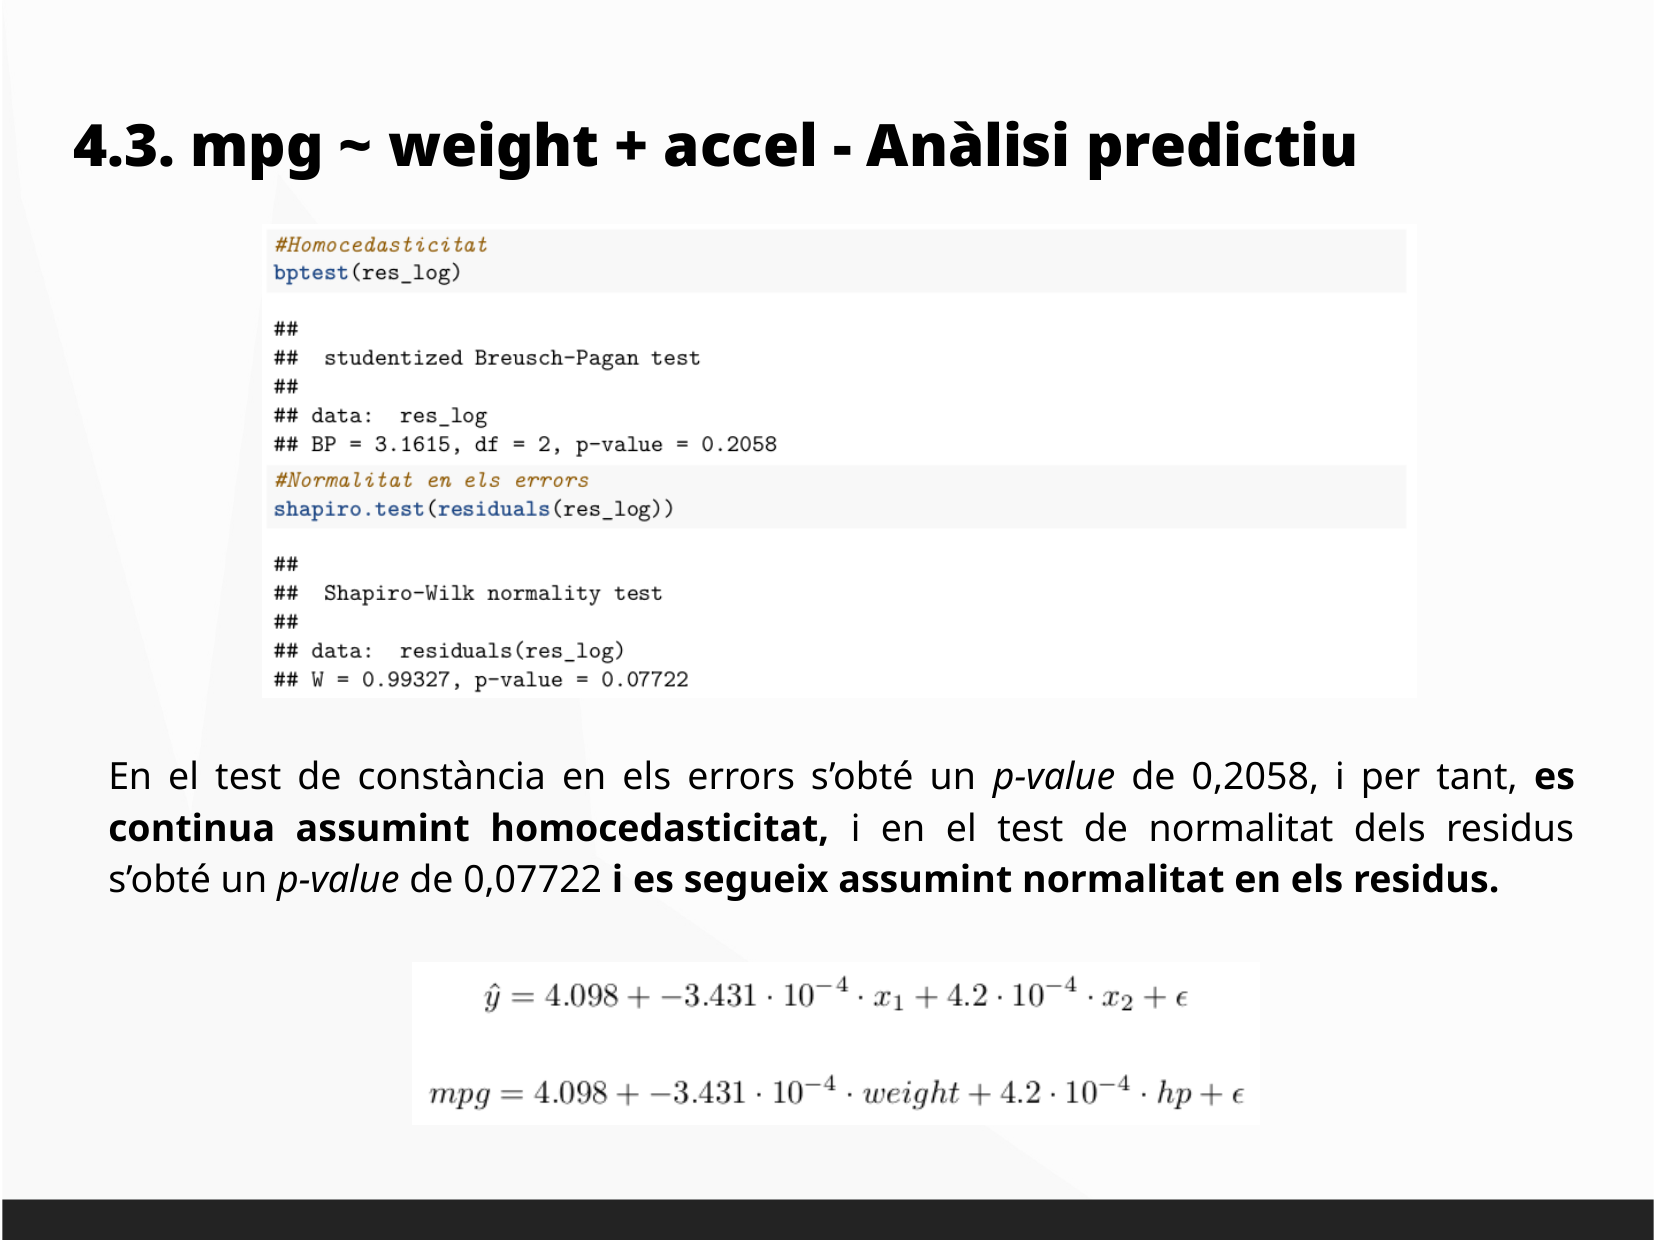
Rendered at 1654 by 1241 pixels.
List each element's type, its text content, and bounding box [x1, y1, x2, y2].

picture [2, 0, 1654, 1241]
list En el test de constància en els errors s’obté un p-value de 0,2058, i per tant, es continua assumint homocedasticitat, i en el test de normalitat dels residus s’obté un p-value de 0,07722 i es segueix assumint normalitat en els residus. [37, 750, 1576, 932]
title 4.3. mpg ~ weight + accel - Anàlisi predictiu [73, 100, 1562, 188]
